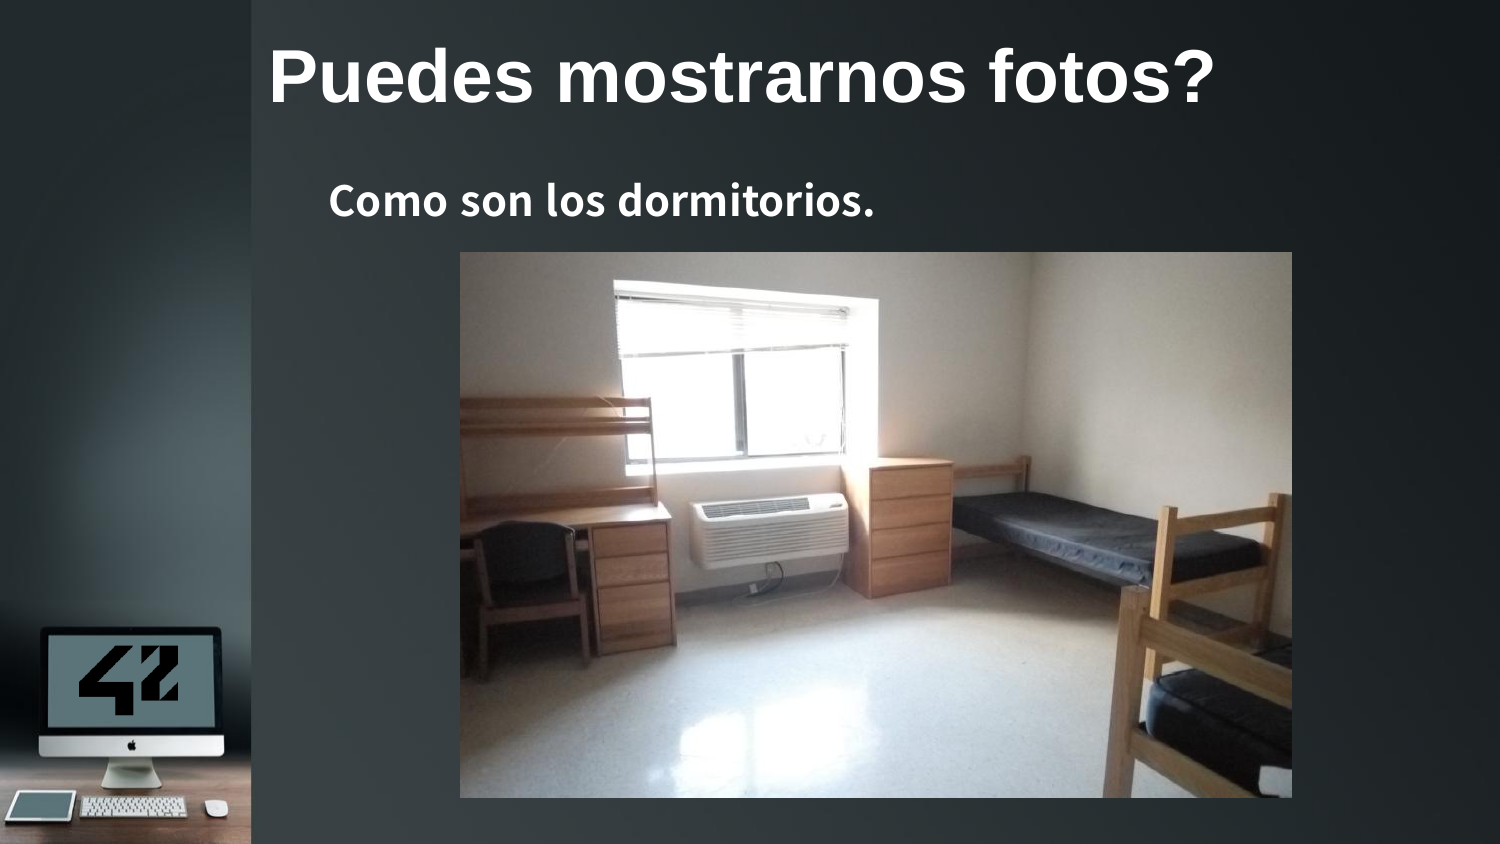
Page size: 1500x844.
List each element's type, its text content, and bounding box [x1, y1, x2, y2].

list Como son los dormitorios. [313, 161, 1459, 238]
title Puedes mostrarnos fotos? [253, 0, 1500, 146]
picture [0, 0, 1500, 844]
